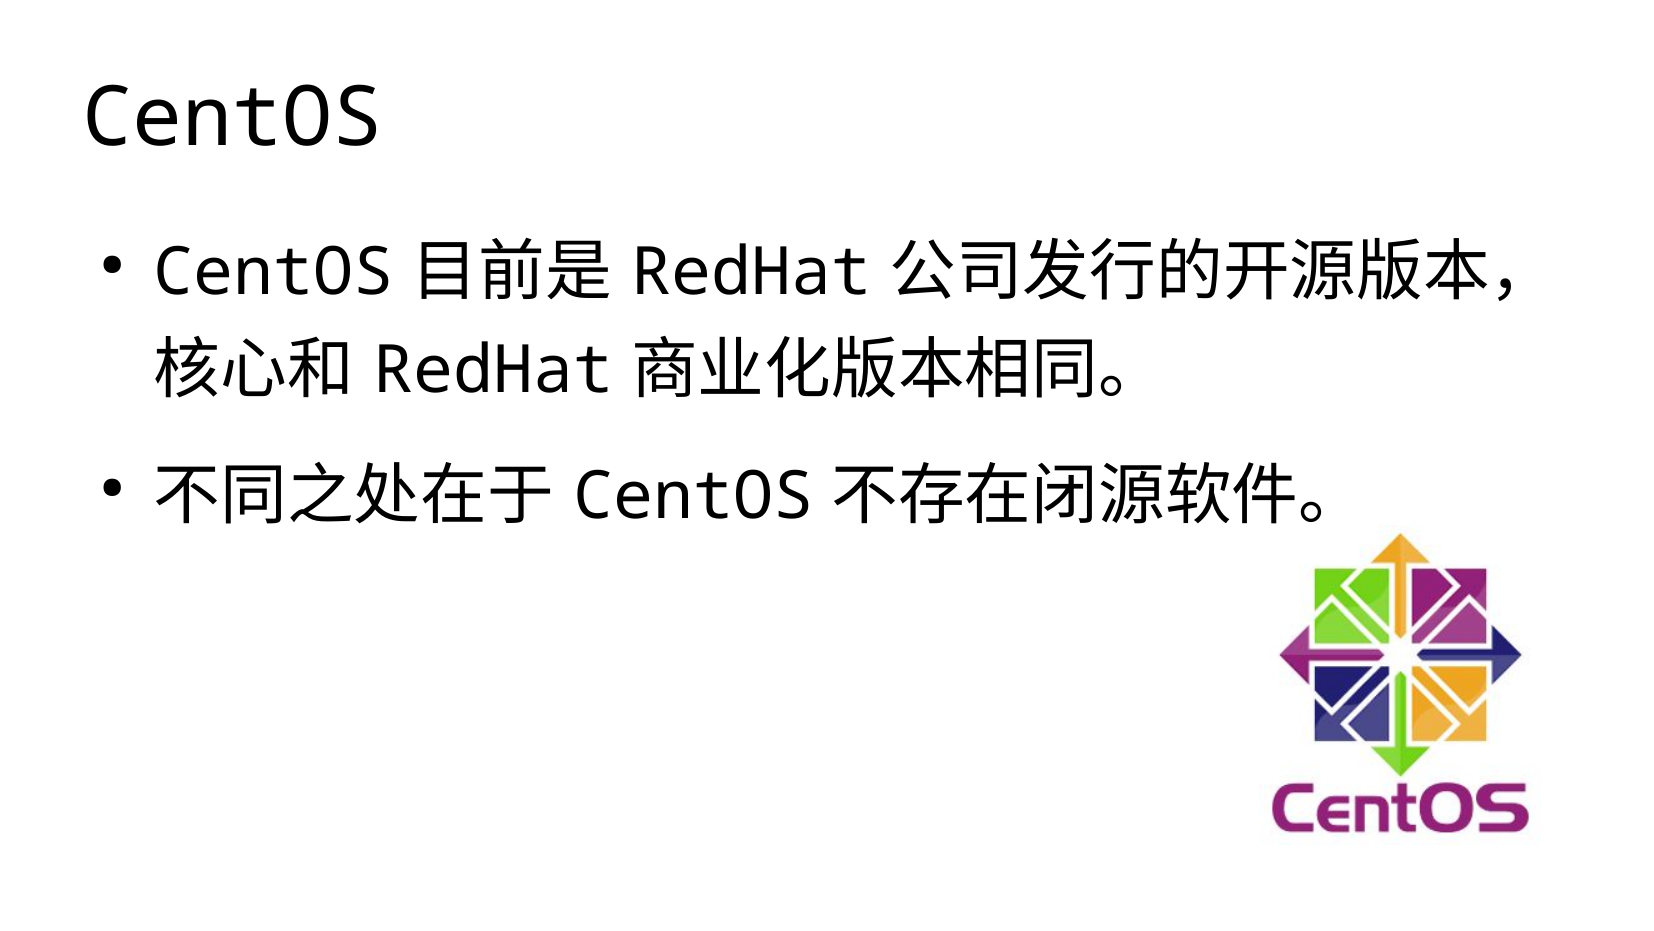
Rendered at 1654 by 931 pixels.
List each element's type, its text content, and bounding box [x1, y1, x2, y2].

title CentOS [82, 37, 1571, 189]
picture [1240, 758, 1560, 845]
list CentOS目前是RedHat公司发行的开源版本，核心和RedHat商业化版本相同。 不同之处在于CentOS不存在闭源软件。 [82, 217, 1571, 758]
